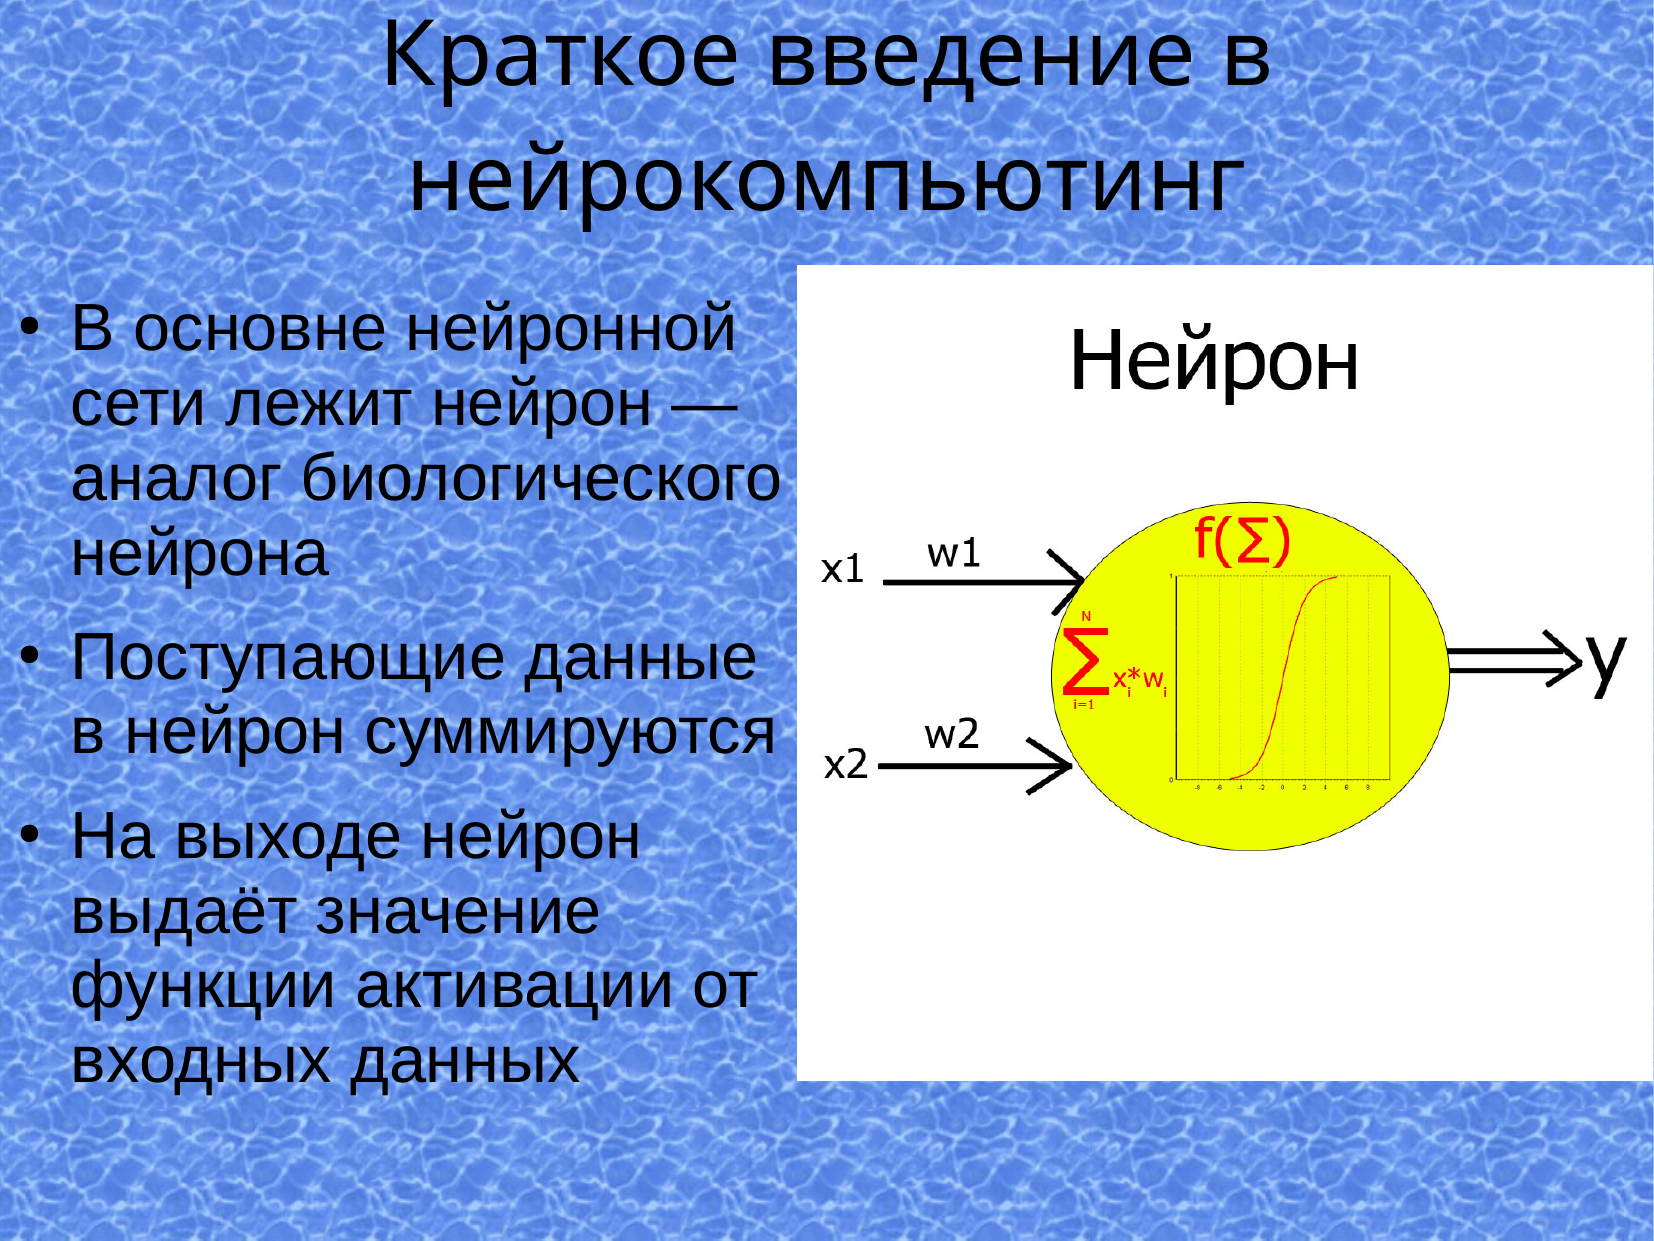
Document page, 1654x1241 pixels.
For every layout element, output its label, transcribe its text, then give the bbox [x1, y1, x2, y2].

title Краткое введение в нейрокомпьютинг [0, 0, 1654, 242]
list В основне нейронной сети лежит нейрон — аналог биологического нейрона Поступающие данные в нейрон суммируются На выходе нейрон выдаёт значение функции активации от входных данных [0, 290, 809, 1094]
picture [0, 242, 1654, 1241]
